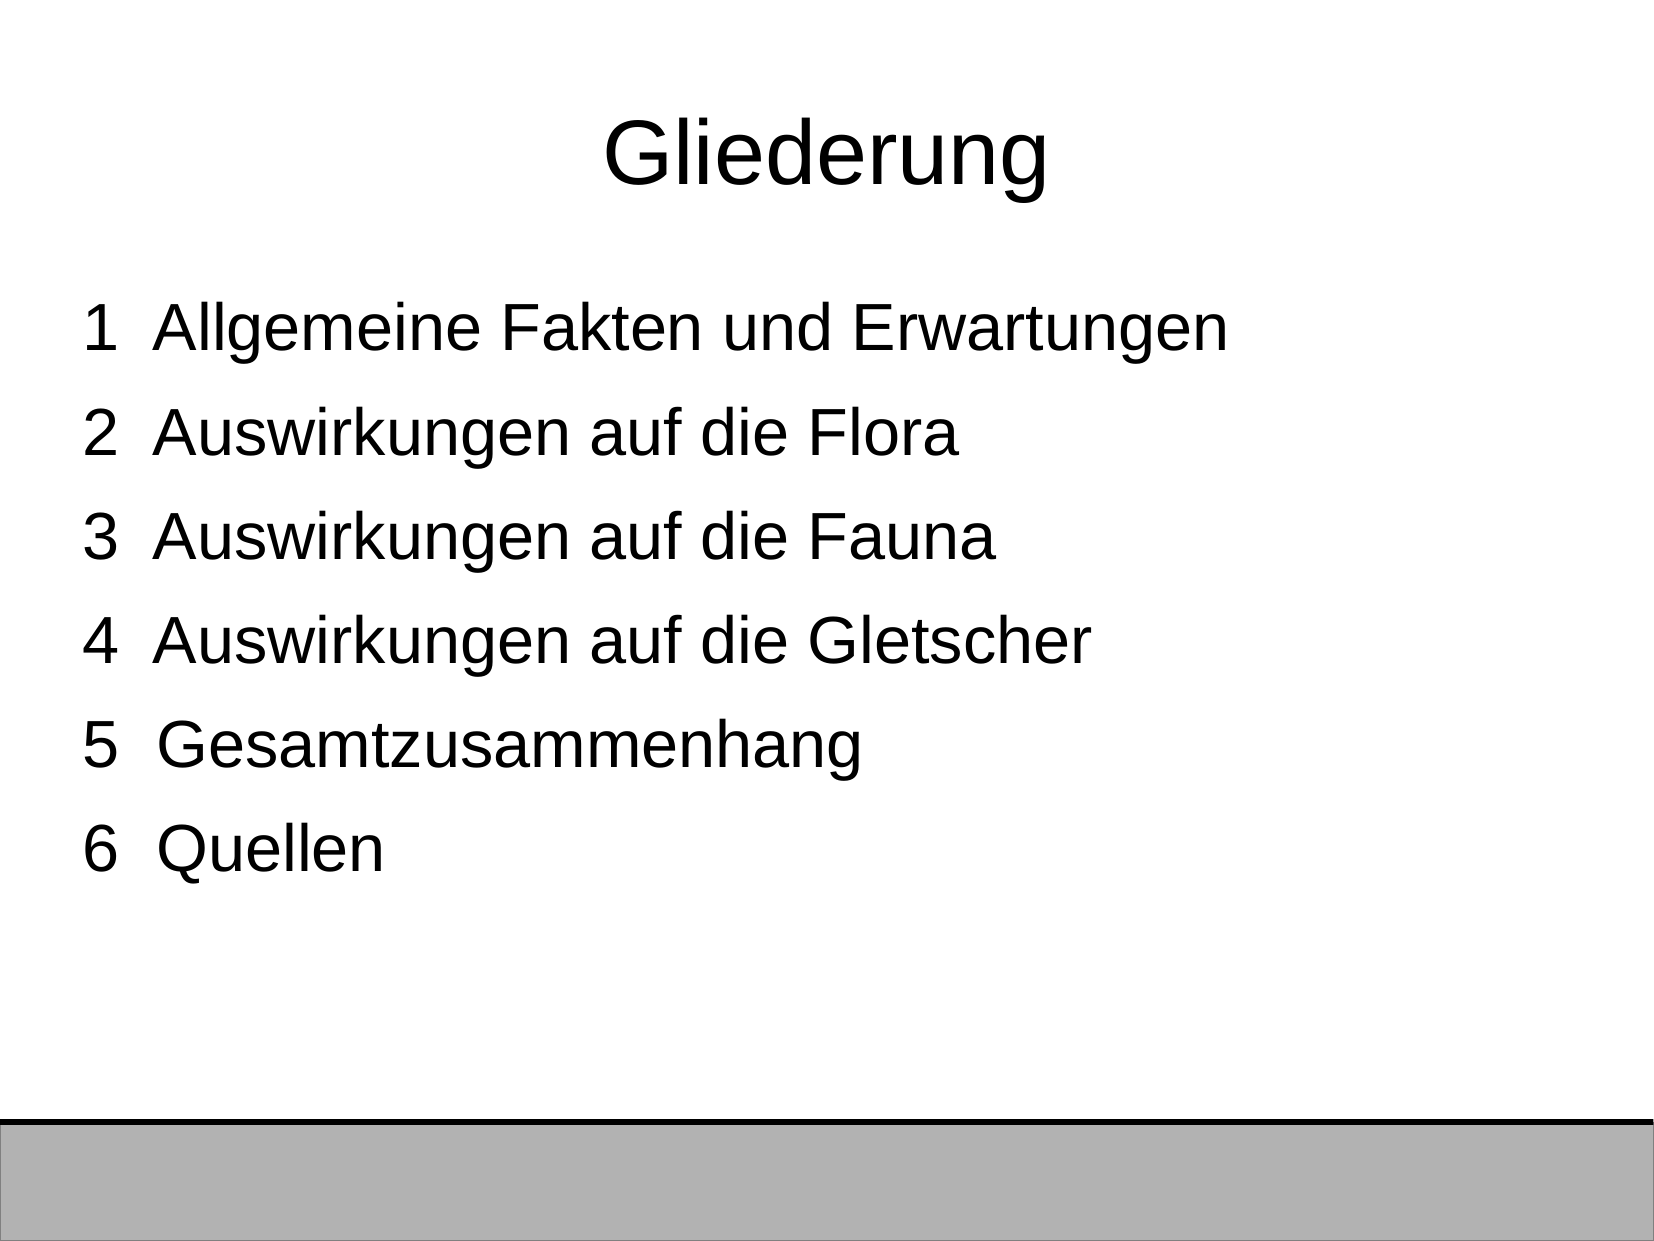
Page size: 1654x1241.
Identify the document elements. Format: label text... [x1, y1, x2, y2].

list 1 Allgemeine Fakten und Erwartungen 2 Auswirkungen auf die Flora 3 Auswirkungen auf die Fauna 4 Auswirkungen auf die Gletscher 5 Gesamtzusammenhang 6 Quellen [82, 290, 1571, 1109]
text_box [0, 1125, 1654, 1241]
title Gliederung [82, 49, 1571, 257]
